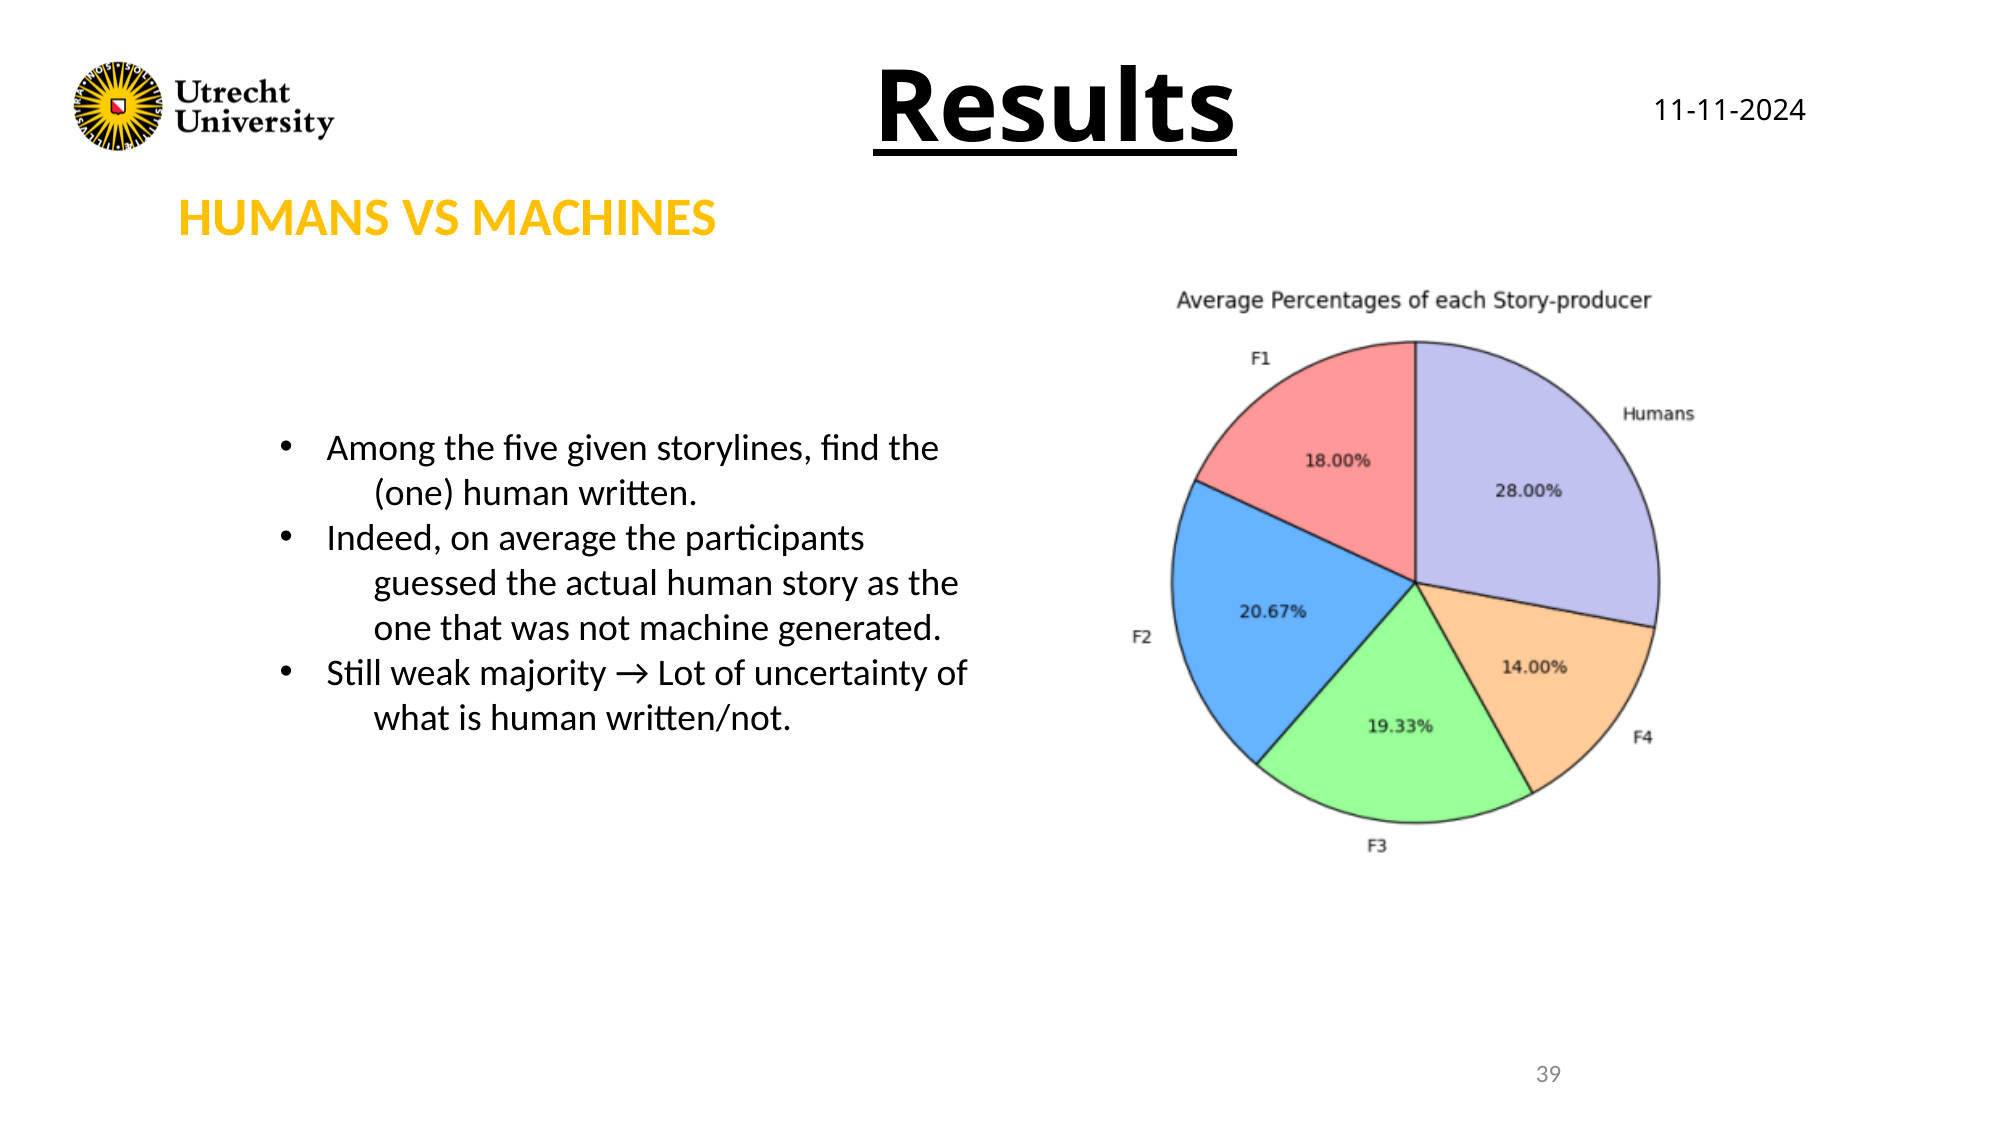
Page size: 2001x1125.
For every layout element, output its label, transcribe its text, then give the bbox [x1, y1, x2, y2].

text_box [1520, 1042, 1972, 1103]
text_box HUMANS VS MACHINES [163, 173, 746, 255]
text_box 11-11-2024 [1638, 84, 1943, 120]
text_box Among the five given storylines, find the (one) human written. Indeed, on average the participants guessed the actual human story as the one that was not machine generated. Still weak majority → Lot of uncertainty of what is human written/not. [264, 415, 1001, 749]
text_box Results [873, 41, 1128, 163]
picture [1110, 270, 1722, 864]
